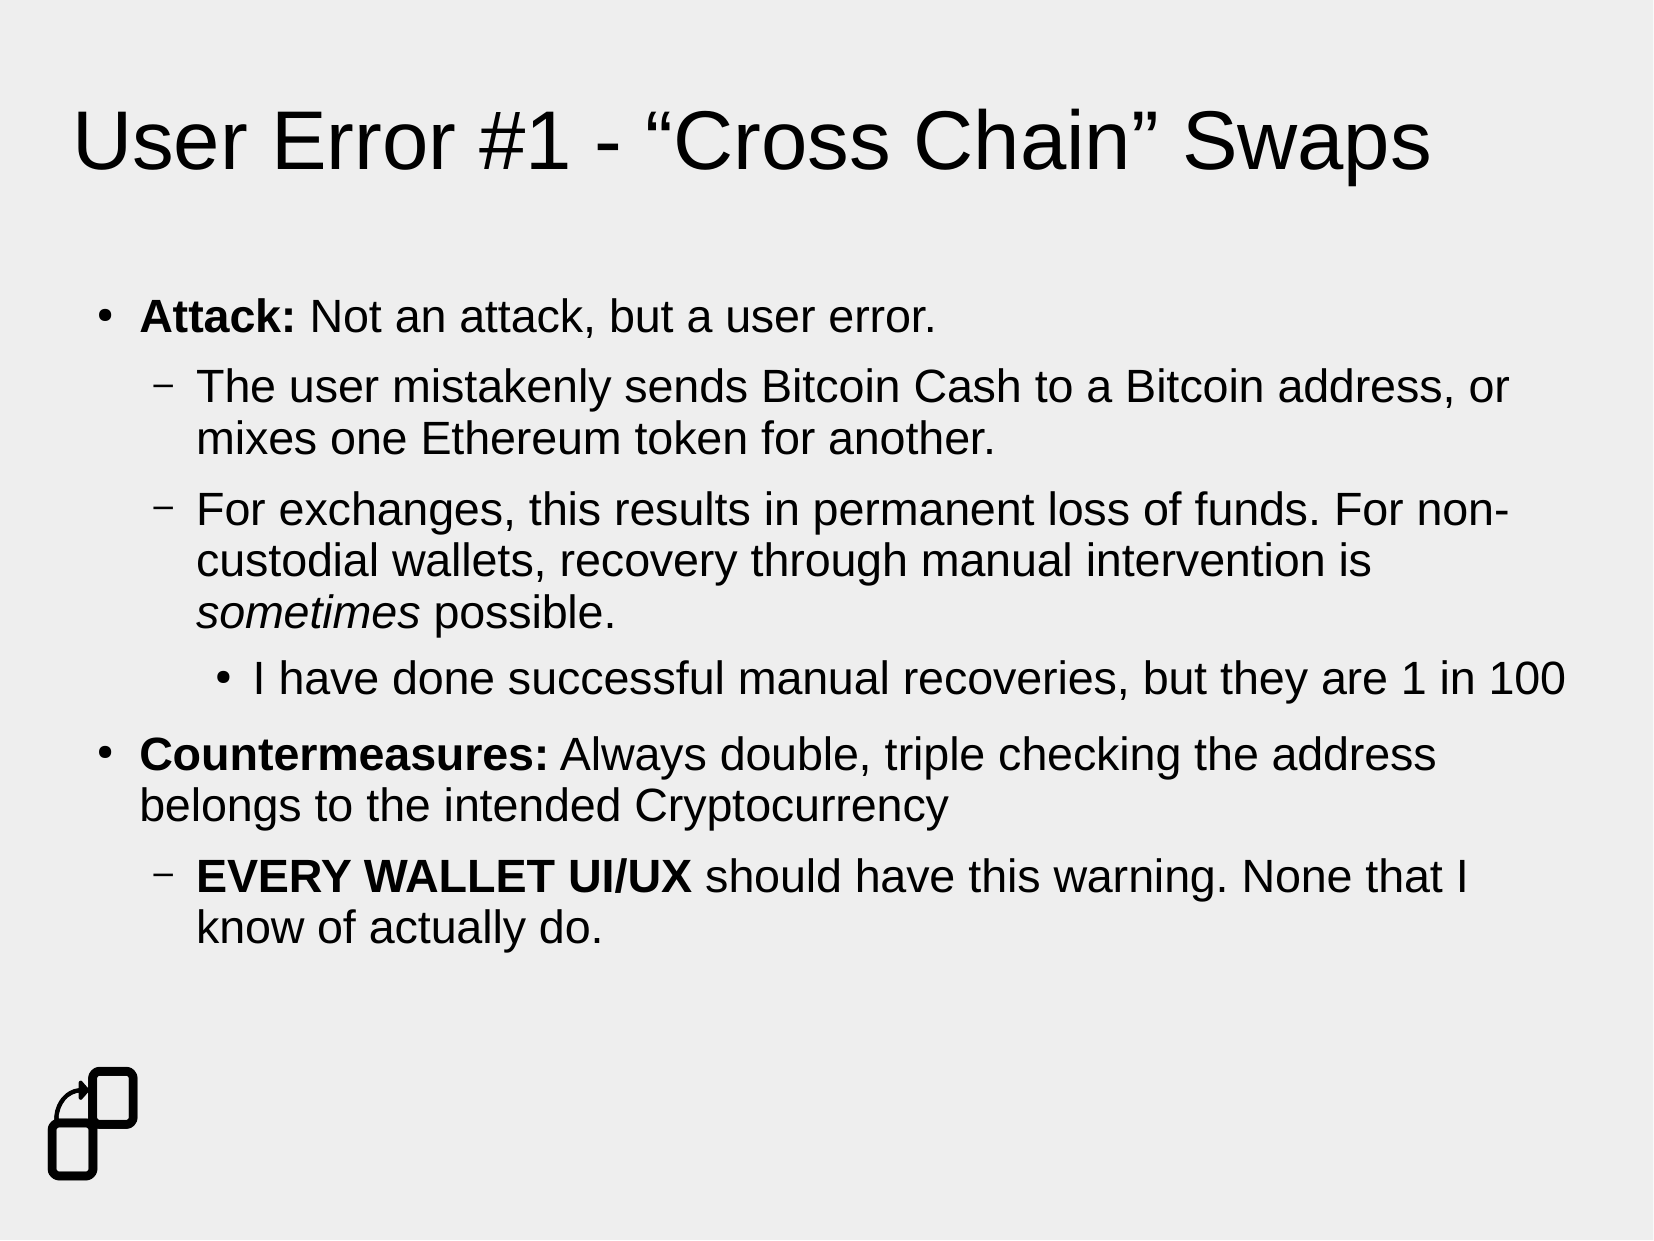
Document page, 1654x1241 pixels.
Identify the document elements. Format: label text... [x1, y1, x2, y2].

picture [30, 1062, 153, 1186]
text_box User Error #1 - “Cross Chain” Swaps [57, 87, 1546, 196]
list Attack: Not an attack, but a user error. The user mistakenly sends Bitcoin Cash to a Bitcoin address, or mixes one Ethereum token for another. For exchanges, this results in permanent loss of funds. For non-custodial wallets, recovery through manual intervention is sometimes possible. I have done successful manual recoveries, but they are 1 in 100 Countermeasures: Always double, triple checking the address belongs to the intended Cryptocurrency EVERY WALLET UI/UX should have this warning. None that I know of actually do. [82, 290, 1571, 1010]
